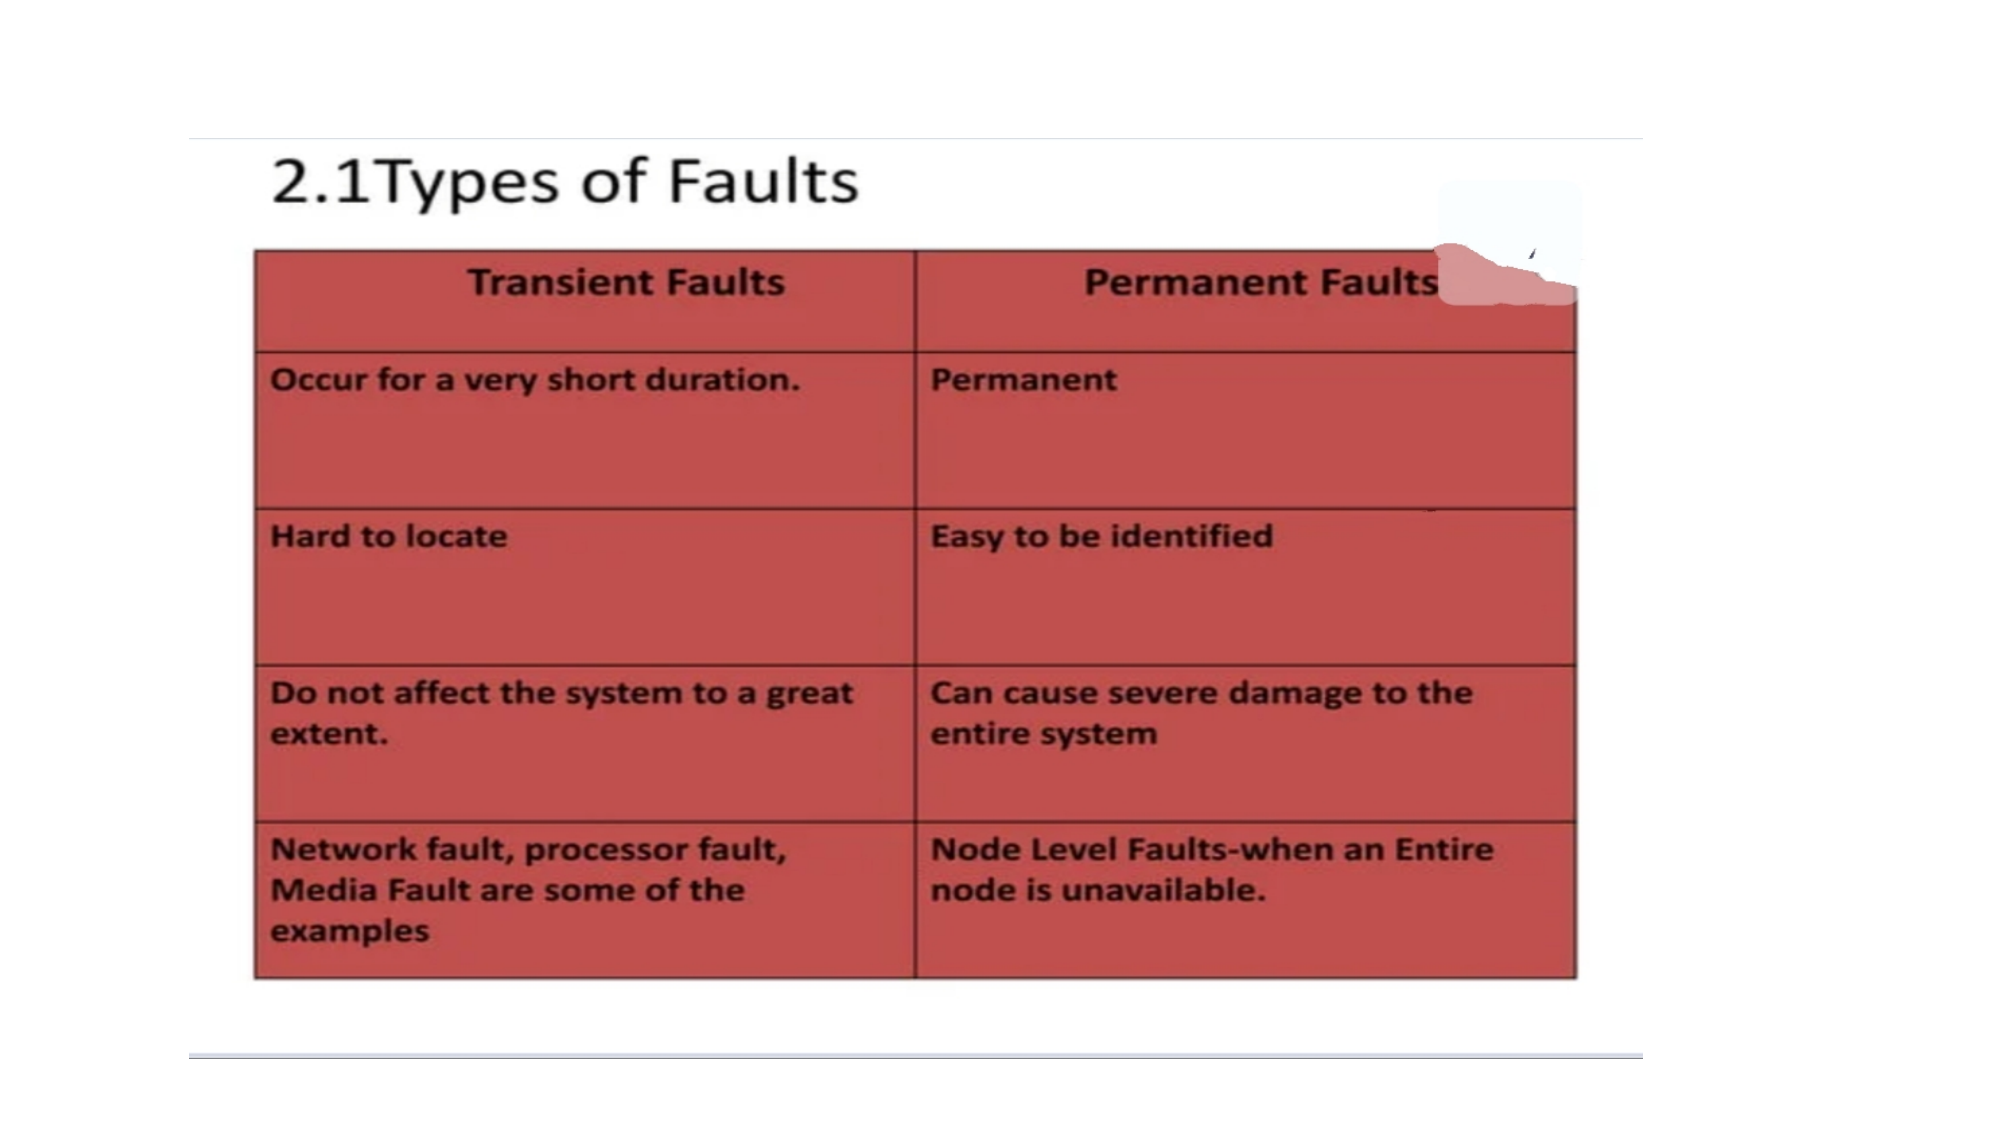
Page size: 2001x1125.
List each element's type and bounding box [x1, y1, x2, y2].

picture [189, 138, 1643, 1059]
